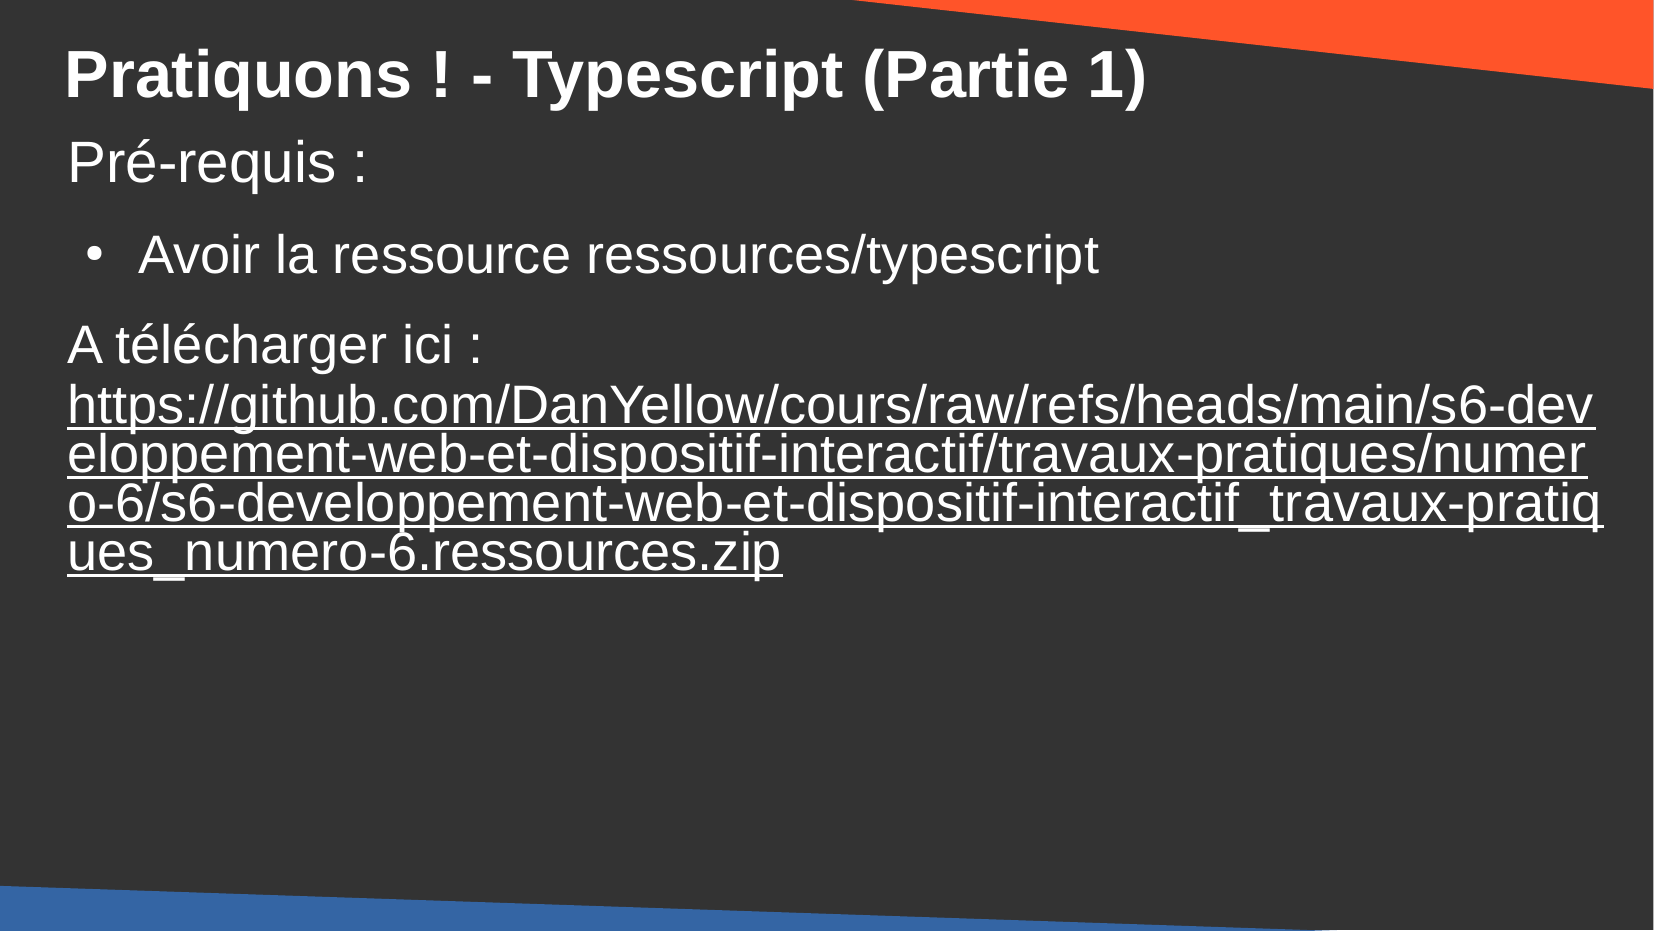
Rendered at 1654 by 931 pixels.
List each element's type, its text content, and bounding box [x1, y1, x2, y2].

text_box [0, 885, 1337, 931]
title Pratiquons ! - Typescript (Partie 1) [64, 37, 1553, 114]
text_box [852, 0, 1654, 89]
list Pré-requis : Avoir la ressource ressources/typescript A télécharger ici : https://github.com/DanYellow/cours/raw/refs/heads/main/s6-developpement-web-et-dispositif-interactif/travaux-pratiques/numero-6/s6-developpement-web-et-dispositif-interactif_travaux-pratiques_numero-6.ressources.zip [67, 129, 1607, 715]
